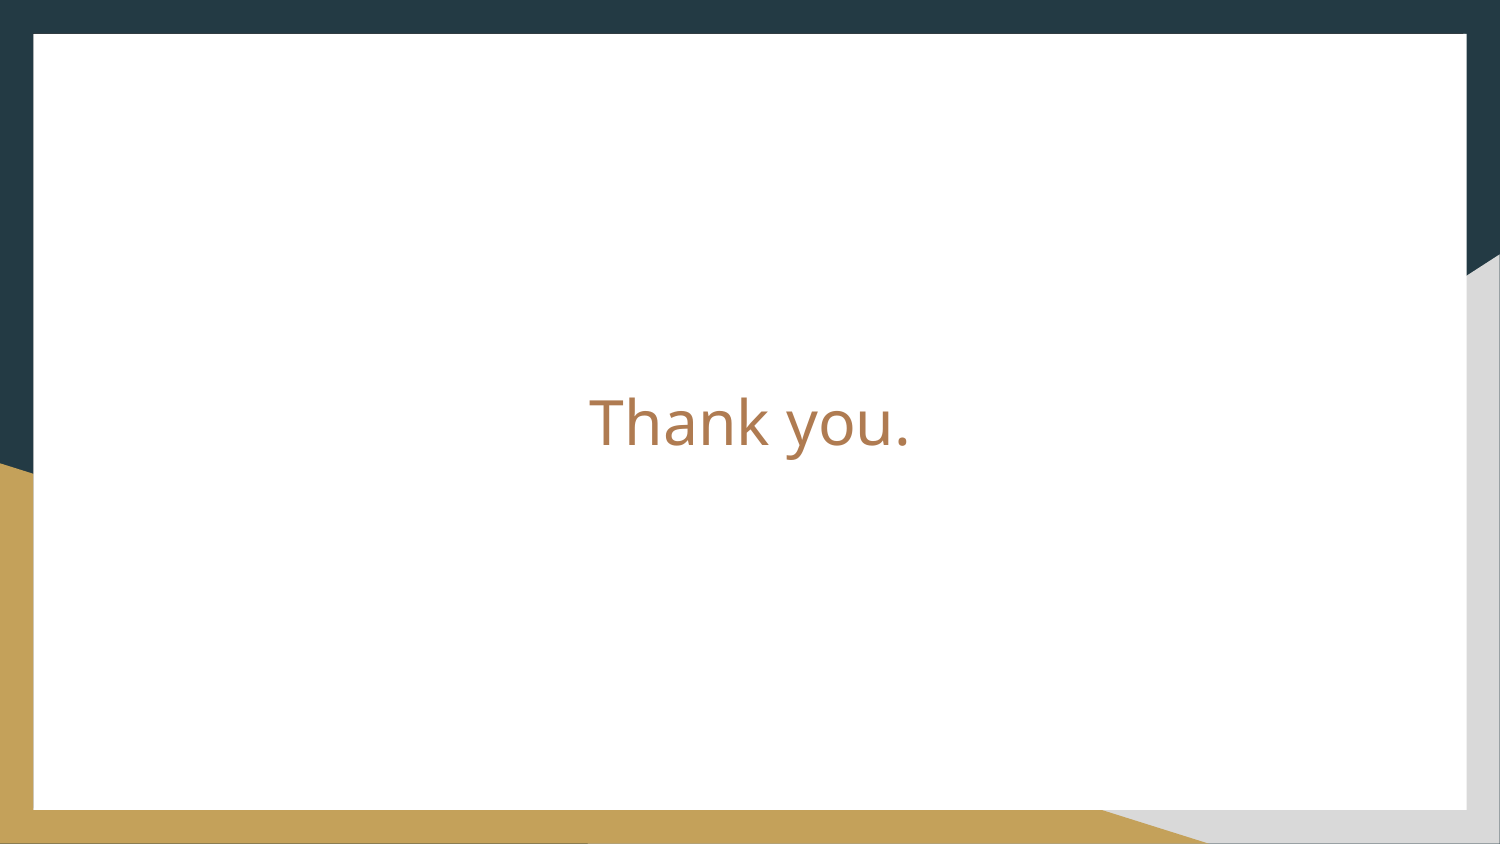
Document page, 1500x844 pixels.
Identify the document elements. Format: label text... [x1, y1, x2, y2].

title Thank you. [135, 368, 1367, 526]
